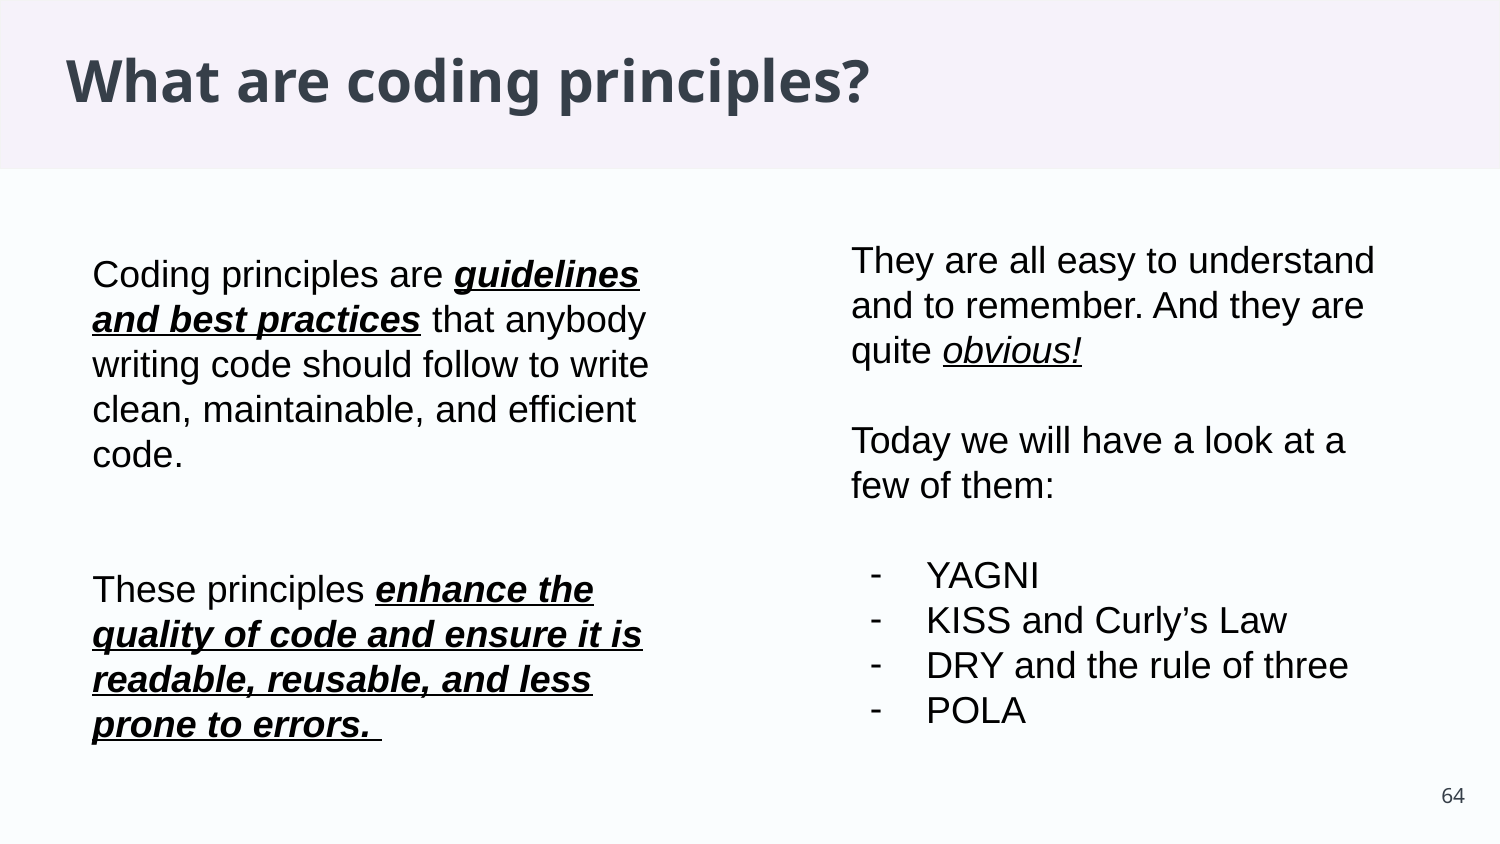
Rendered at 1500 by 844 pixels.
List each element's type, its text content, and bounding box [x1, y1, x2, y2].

text_box They are all easy to understand and to remember. And they are quite obvious! Today we will have a look at a few of them: YAGNI KISS and Curly’s Law DRY and the rule of three POLA [836, 220, 1426, 746]
title What are coding principles? [51, 28, 1390, 141]
slide_number <number> [1389, 764, 1480, 830]
text_box Coding principles are guidelines and best practices that anybody writing code should follow to write clean, maintainable, and efficient code. These principles enhance the quality of code and ensure it is readable, reusable, and less prone to errors. [77, 234, 667, 760]
